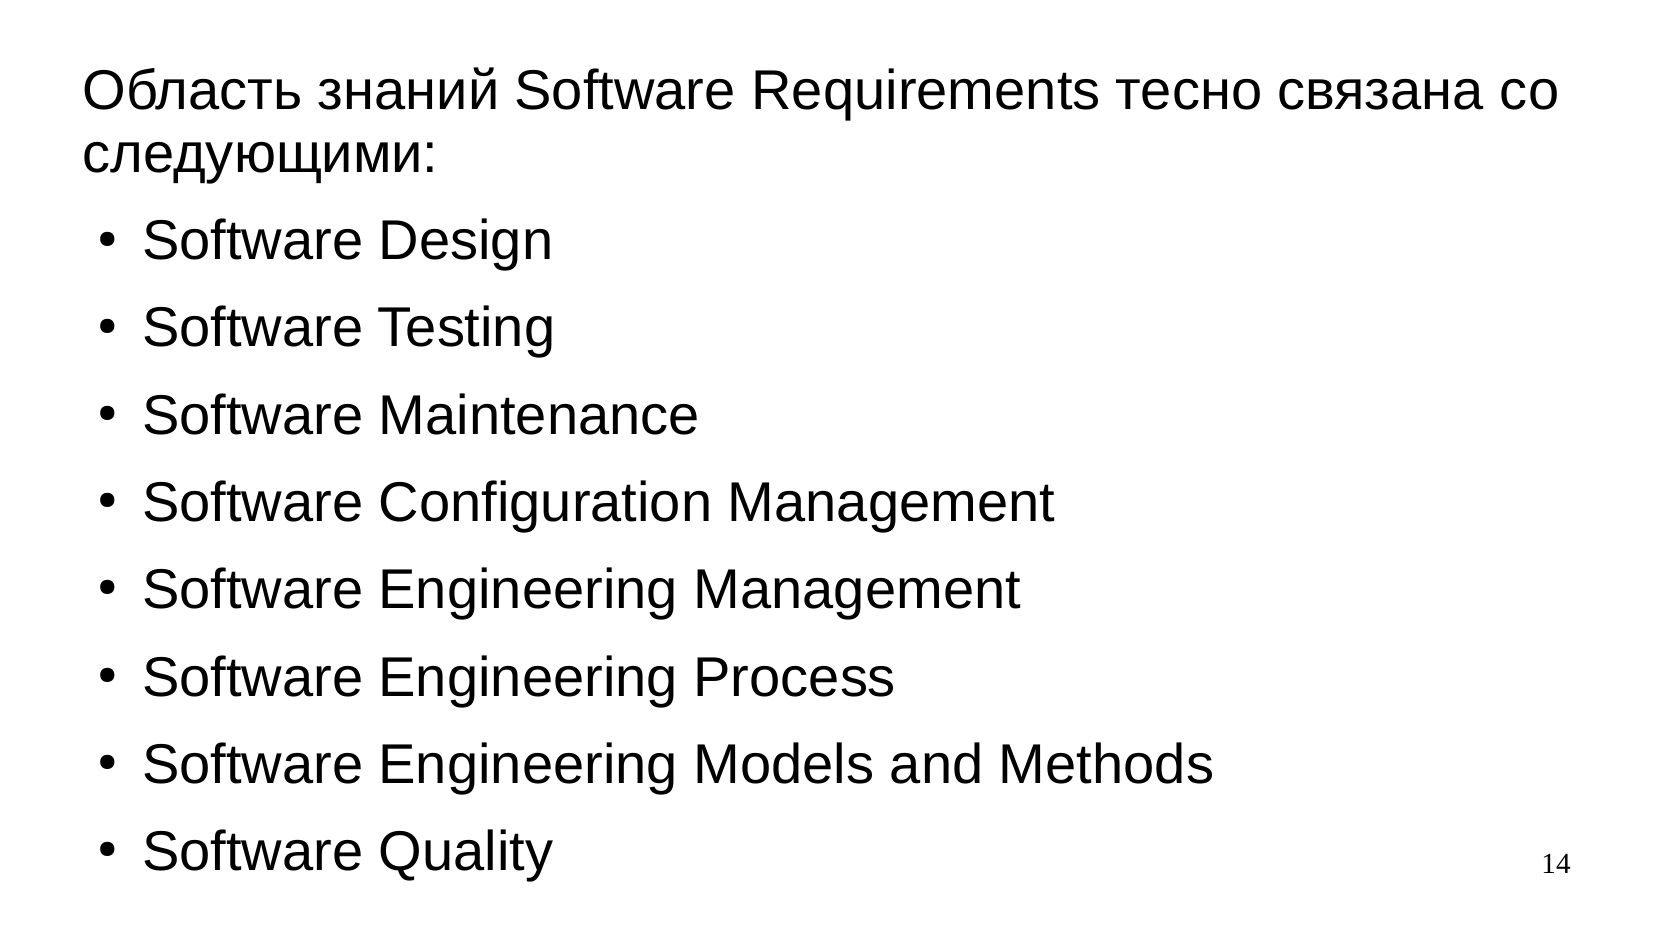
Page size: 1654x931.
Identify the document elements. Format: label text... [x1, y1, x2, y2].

list Область знаний Software Requirements тесно связана со следующими: Software Design Software Testing Software Maintenance Software Configuration Management Software Engineering Management Software Engineering Process Software Engineering Models and Methods Software Quality [82, 59, 1571, 886]
